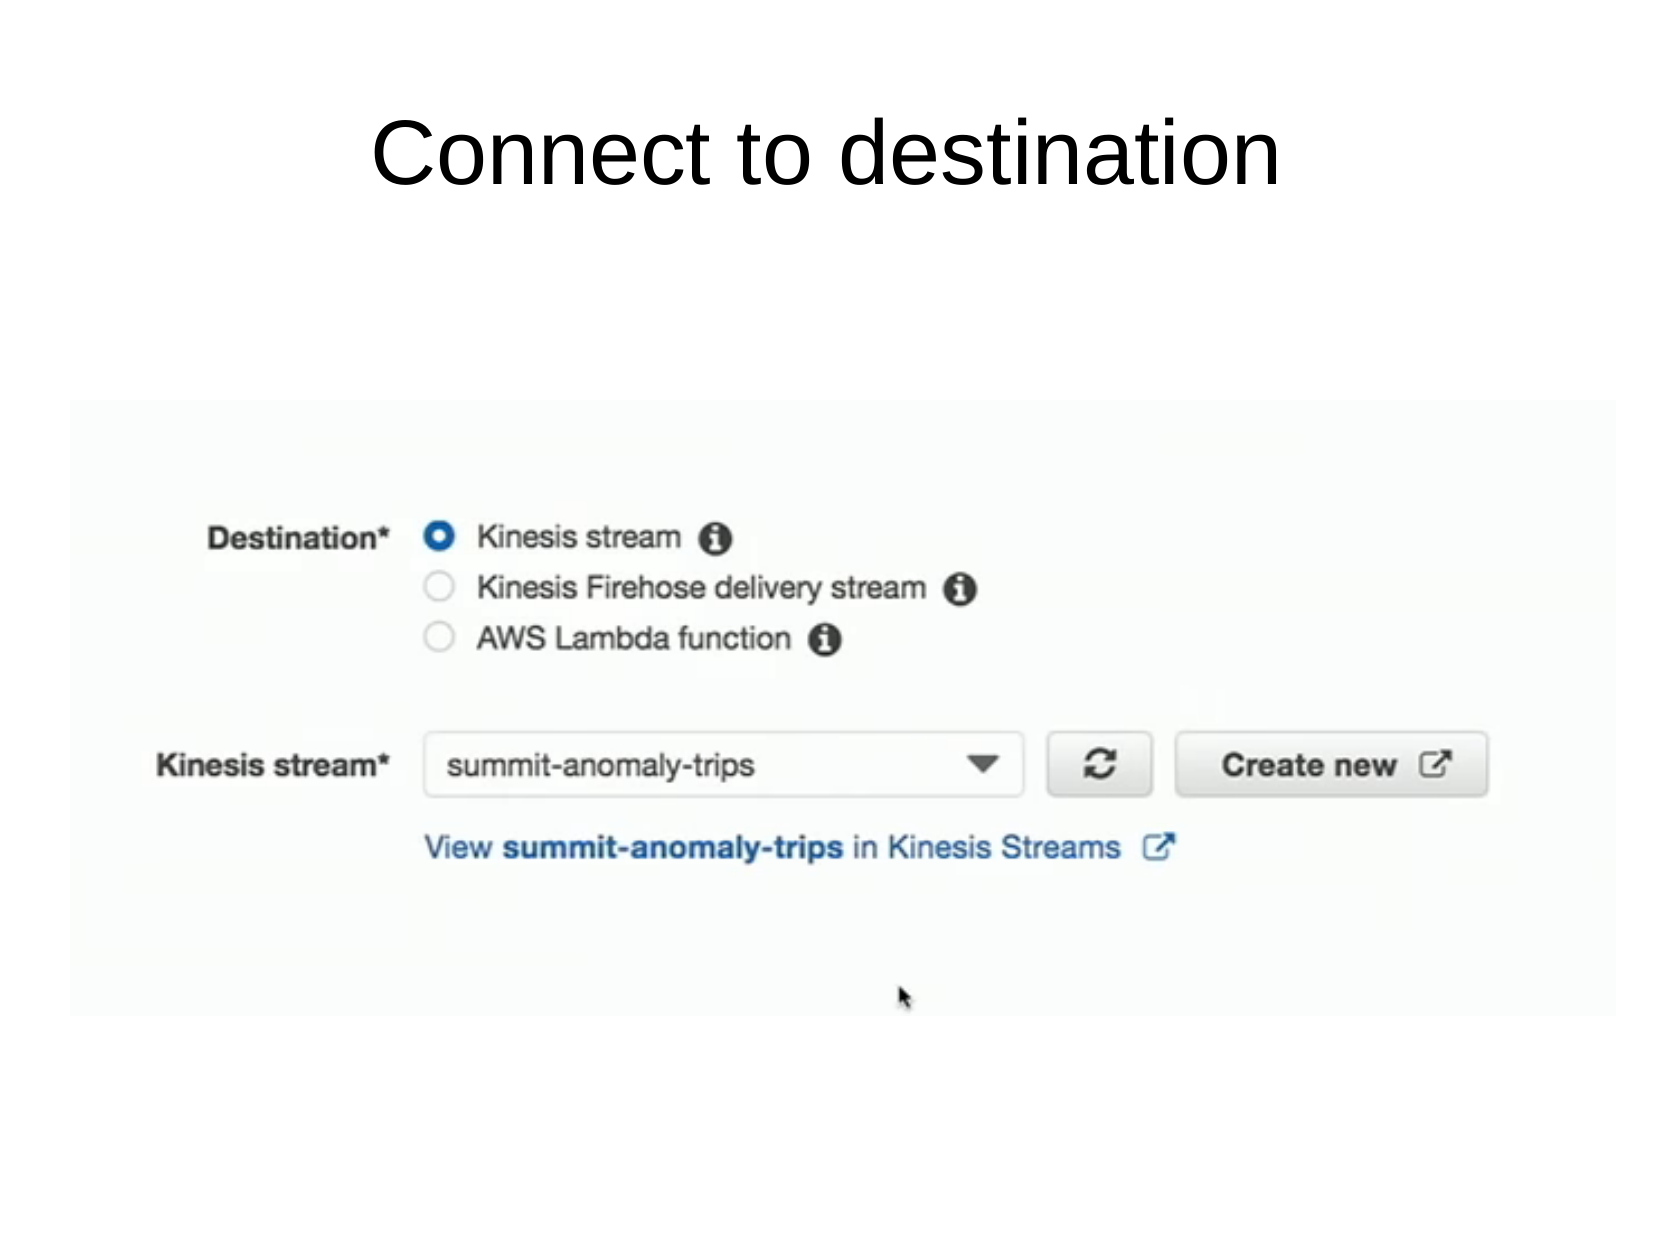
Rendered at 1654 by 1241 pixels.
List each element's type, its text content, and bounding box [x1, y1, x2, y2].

picture [70, 400, 1616, 1016]
title Connect to destination [82, 49, 1571, 257]
